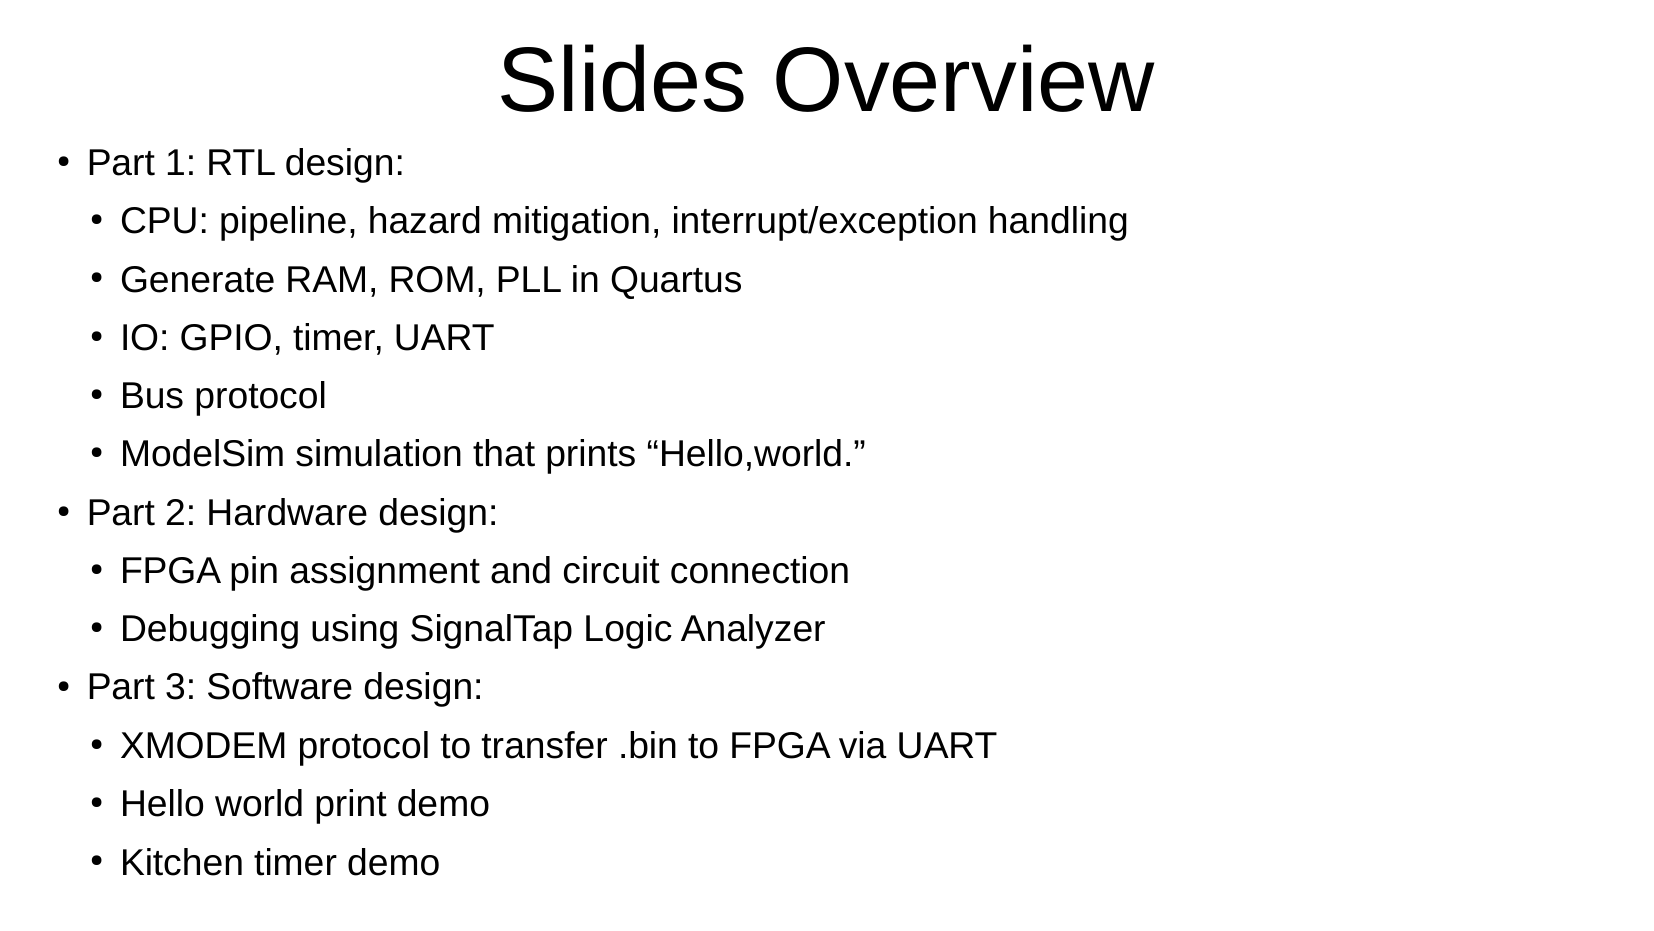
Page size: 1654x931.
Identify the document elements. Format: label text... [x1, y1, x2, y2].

list Part 1: RTL design: CPU: pipeline, hazard mitigation, interrupt/exception handling Generate RAM, ROM, PLL in Quartus IO: GPIO, timer, UART Bus protocol ModelSim simulation that prints “Hello,world.” Part 2: Hardware design: FPGA pin assignment and circuit connection Debugging using SignalTap Logic Analyzer Part 3: Software design: XMODEM protocol to transfer .bin to FPGA via UART Hello world print demo Kitchen timer demo [47, 141, 1619, 886]
title Slides Overview [82, 1, 1571, 141]
